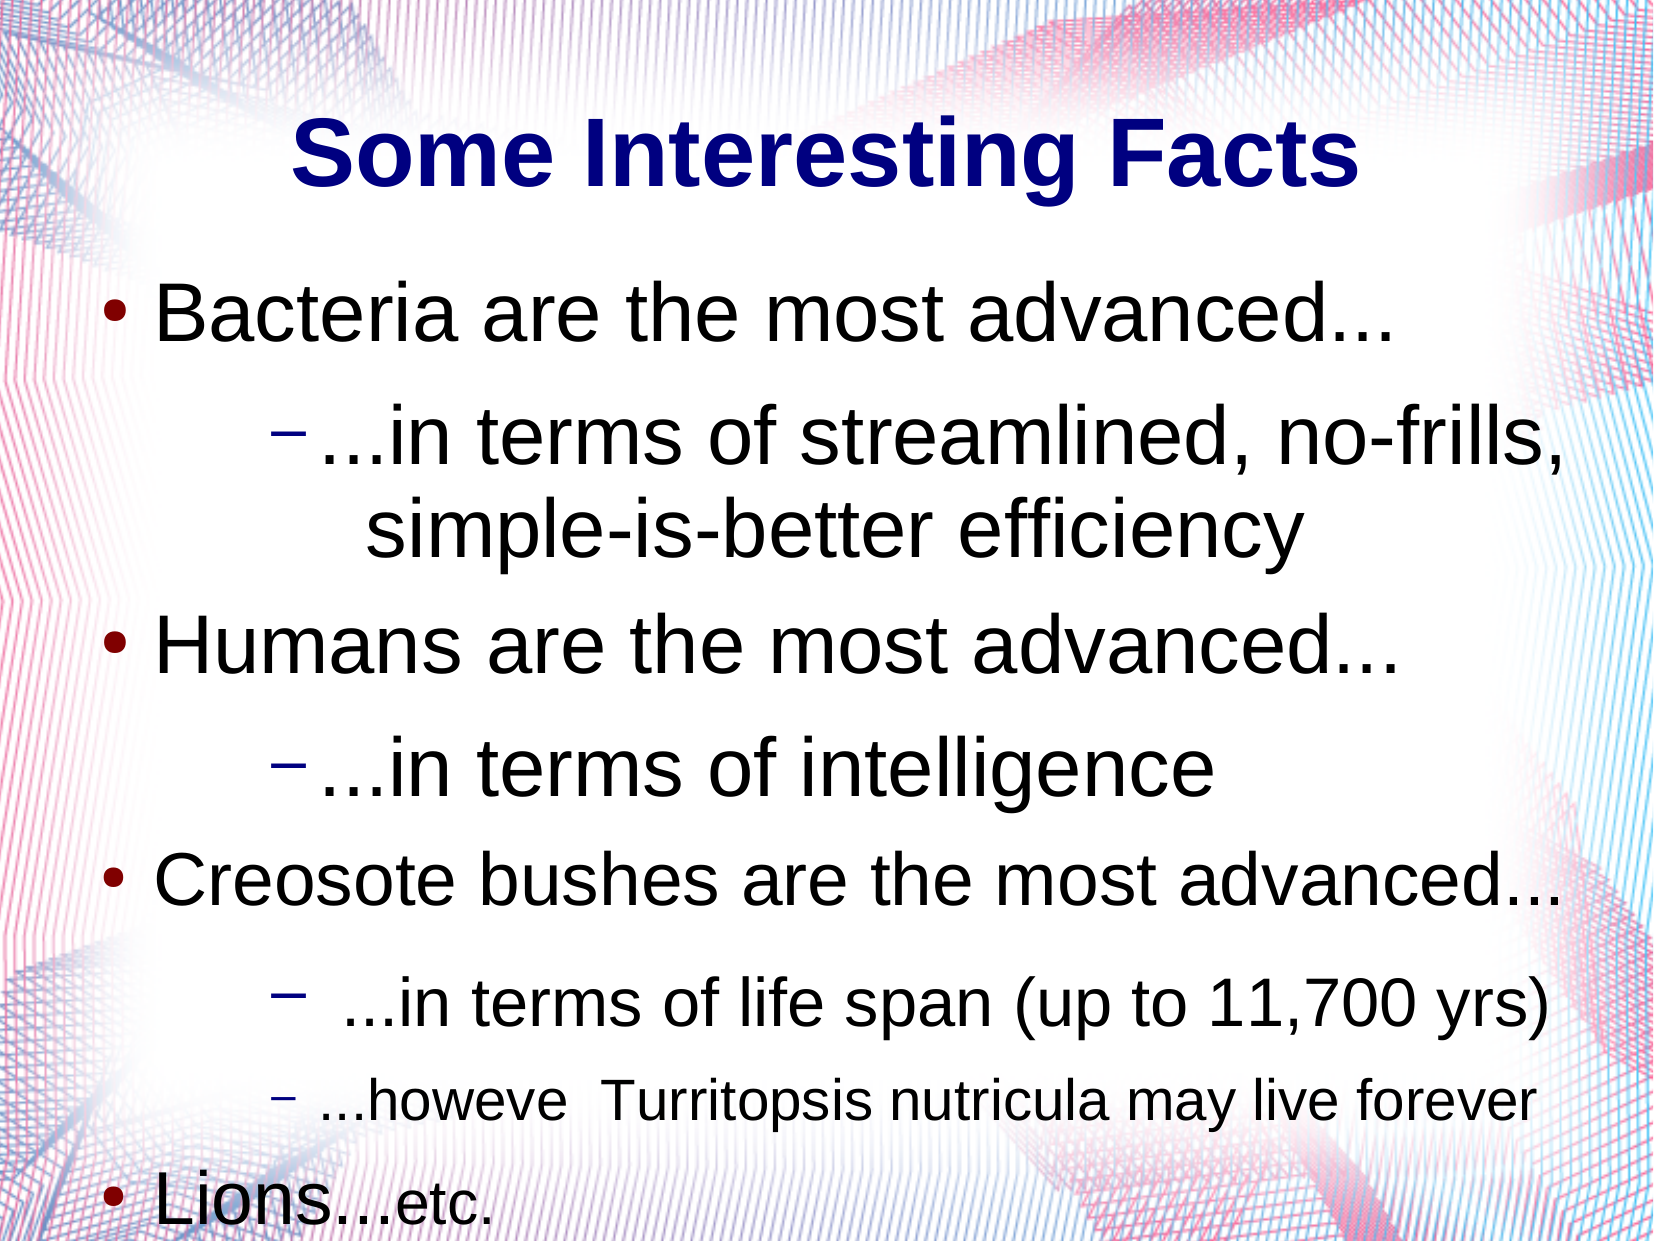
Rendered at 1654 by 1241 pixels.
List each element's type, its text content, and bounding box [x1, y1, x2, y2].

picture [0, 0, 1654, 1241]
list Bacteria are the most advanced... ...in terms of streamlined, no-frills, simple-is-better efficiency Humans are the most advanced... ...in terms of intelligence Creosote bushes are the most advanced... ...in terms of life span (up to 11,700 yrs) ...howeve Turritopsis nutricula may live forever Lions...etc. [82, 266, 1571, 1241]
title Some Interesting Facts [82, 49, 1571, 257]
